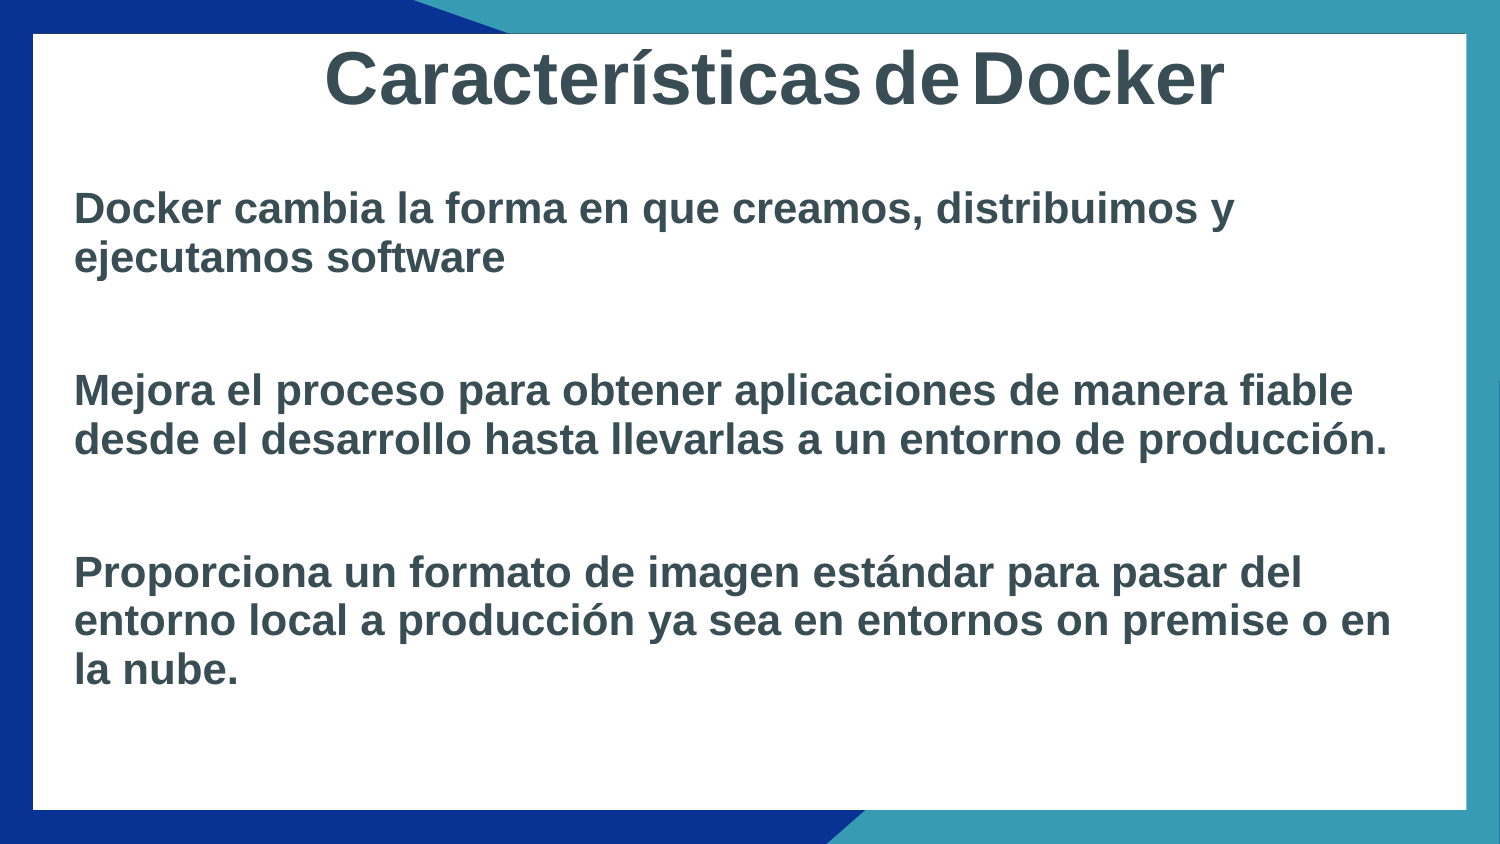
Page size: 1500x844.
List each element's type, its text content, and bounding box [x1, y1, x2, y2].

text_box Características de Docker [29, 29, 1447, 213]
text_box Docker cambia la forma en que creamos, distribuimos y ejecutamos software Mejora el proceso para obtener aplicaciones de manera fiable desde el desarrollo hasta llevarlas a un entorno de producción. Proporciona un formato de imagen estándar para pasar del entorno local a producción ya sea en entornos on premise o en la nube. [59, 177, 1447, 709]
